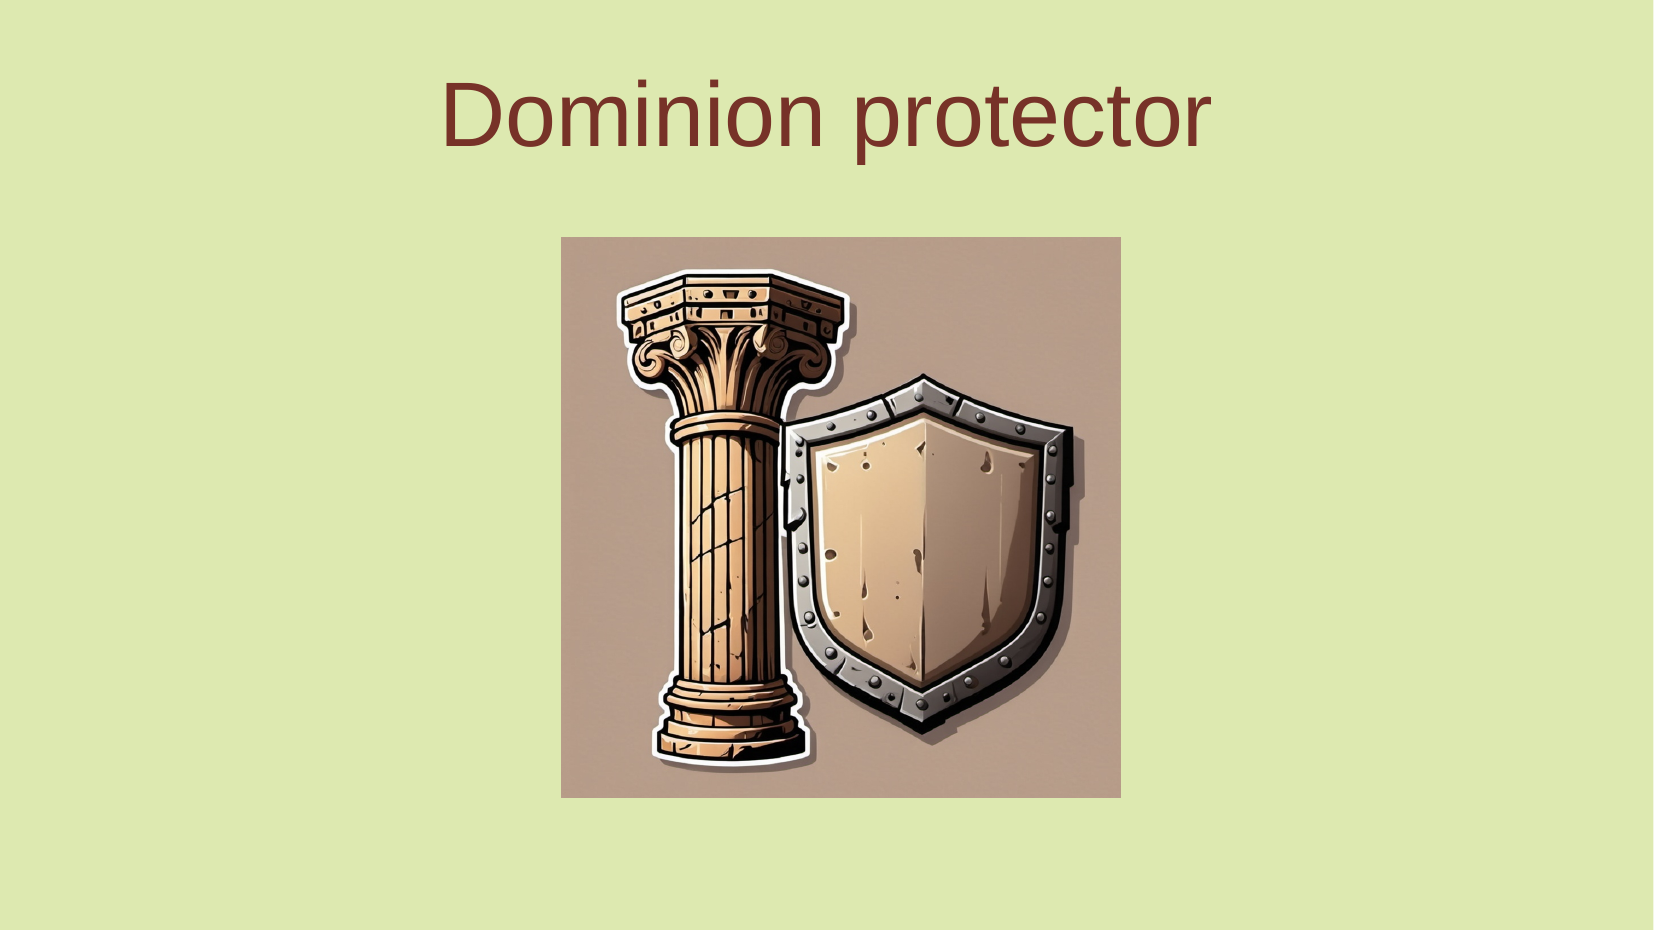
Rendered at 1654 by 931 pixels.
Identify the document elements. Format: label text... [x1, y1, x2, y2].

title Dominion protector [82, 37, 1571, 193]
picture [561, 237, 1121, 798]
